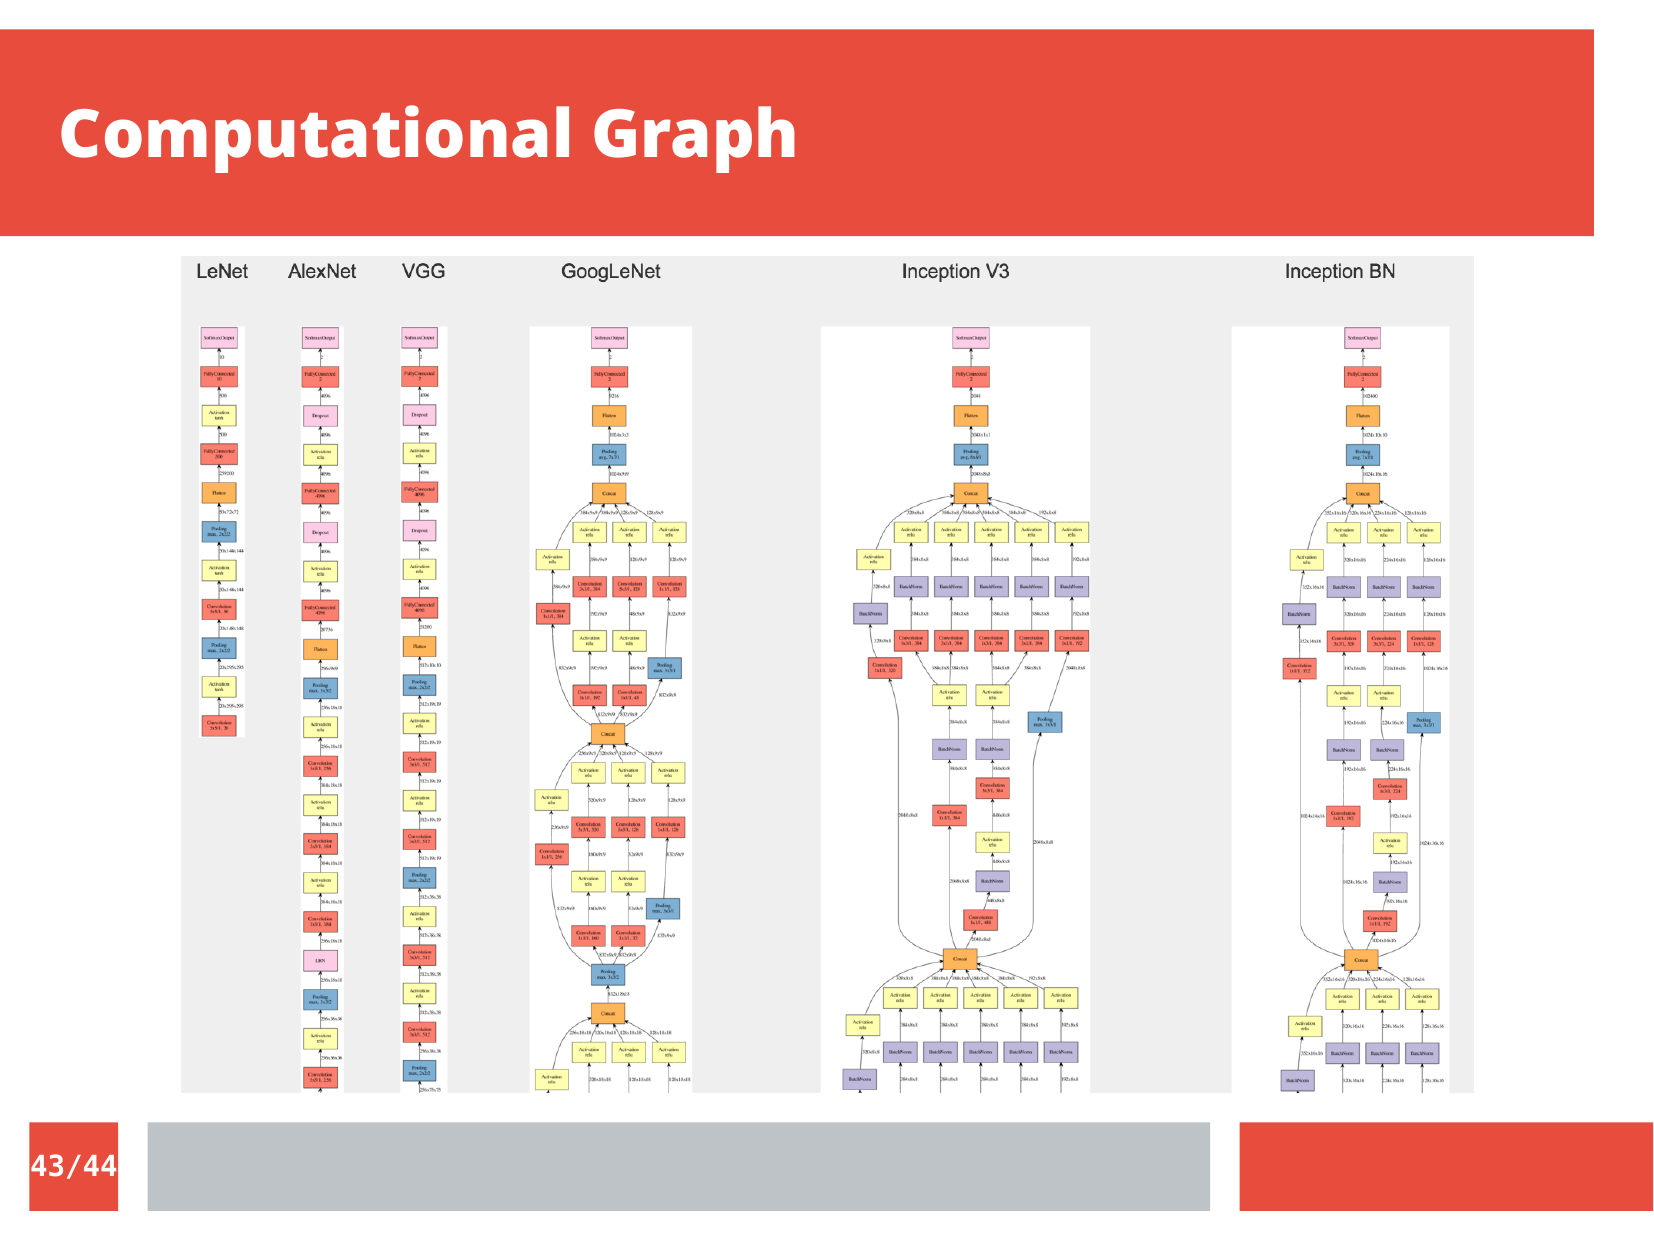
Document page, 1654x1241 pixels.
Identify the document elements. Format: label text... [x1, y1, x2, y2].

title Computational Graph [58, 90, 1594, 178]
picture [181, 256, 1474, 1093]
